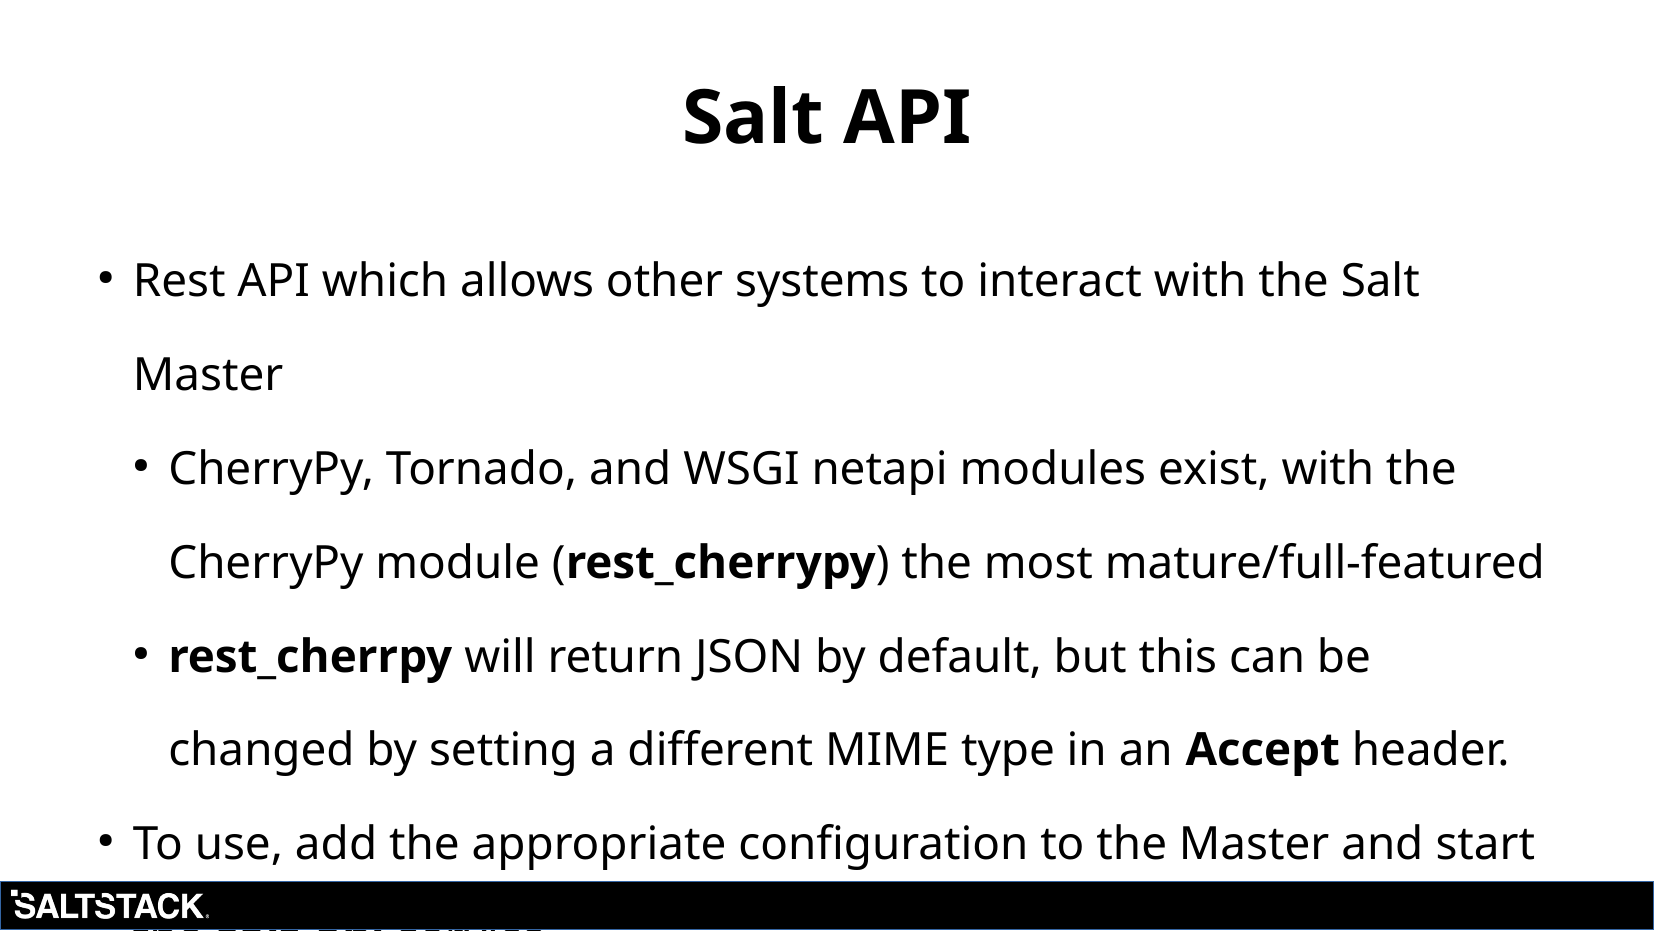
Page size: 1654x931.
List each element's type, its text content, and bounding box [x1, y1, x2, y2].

text_box [209, 881, 1654, 930]
text_box [0, 881, 11, 930]
text_box Rest API which allows other systems to interact with the Salt Master CherryPy, Tornado, and WSGI netapi modules exist, with the CherryPy module (rest_cherrypy) the most mature/full-featured rest_cherrpy will return JSON by default, but this can be changed by setting a different MIME type in an Accept header. To use, add the appropriate configuration to the Master and start the salt-api service [82, 209, 1571, 871]
picture [11, 873, 209, 931]
title Salt API [82, 37, 1571, 193]
